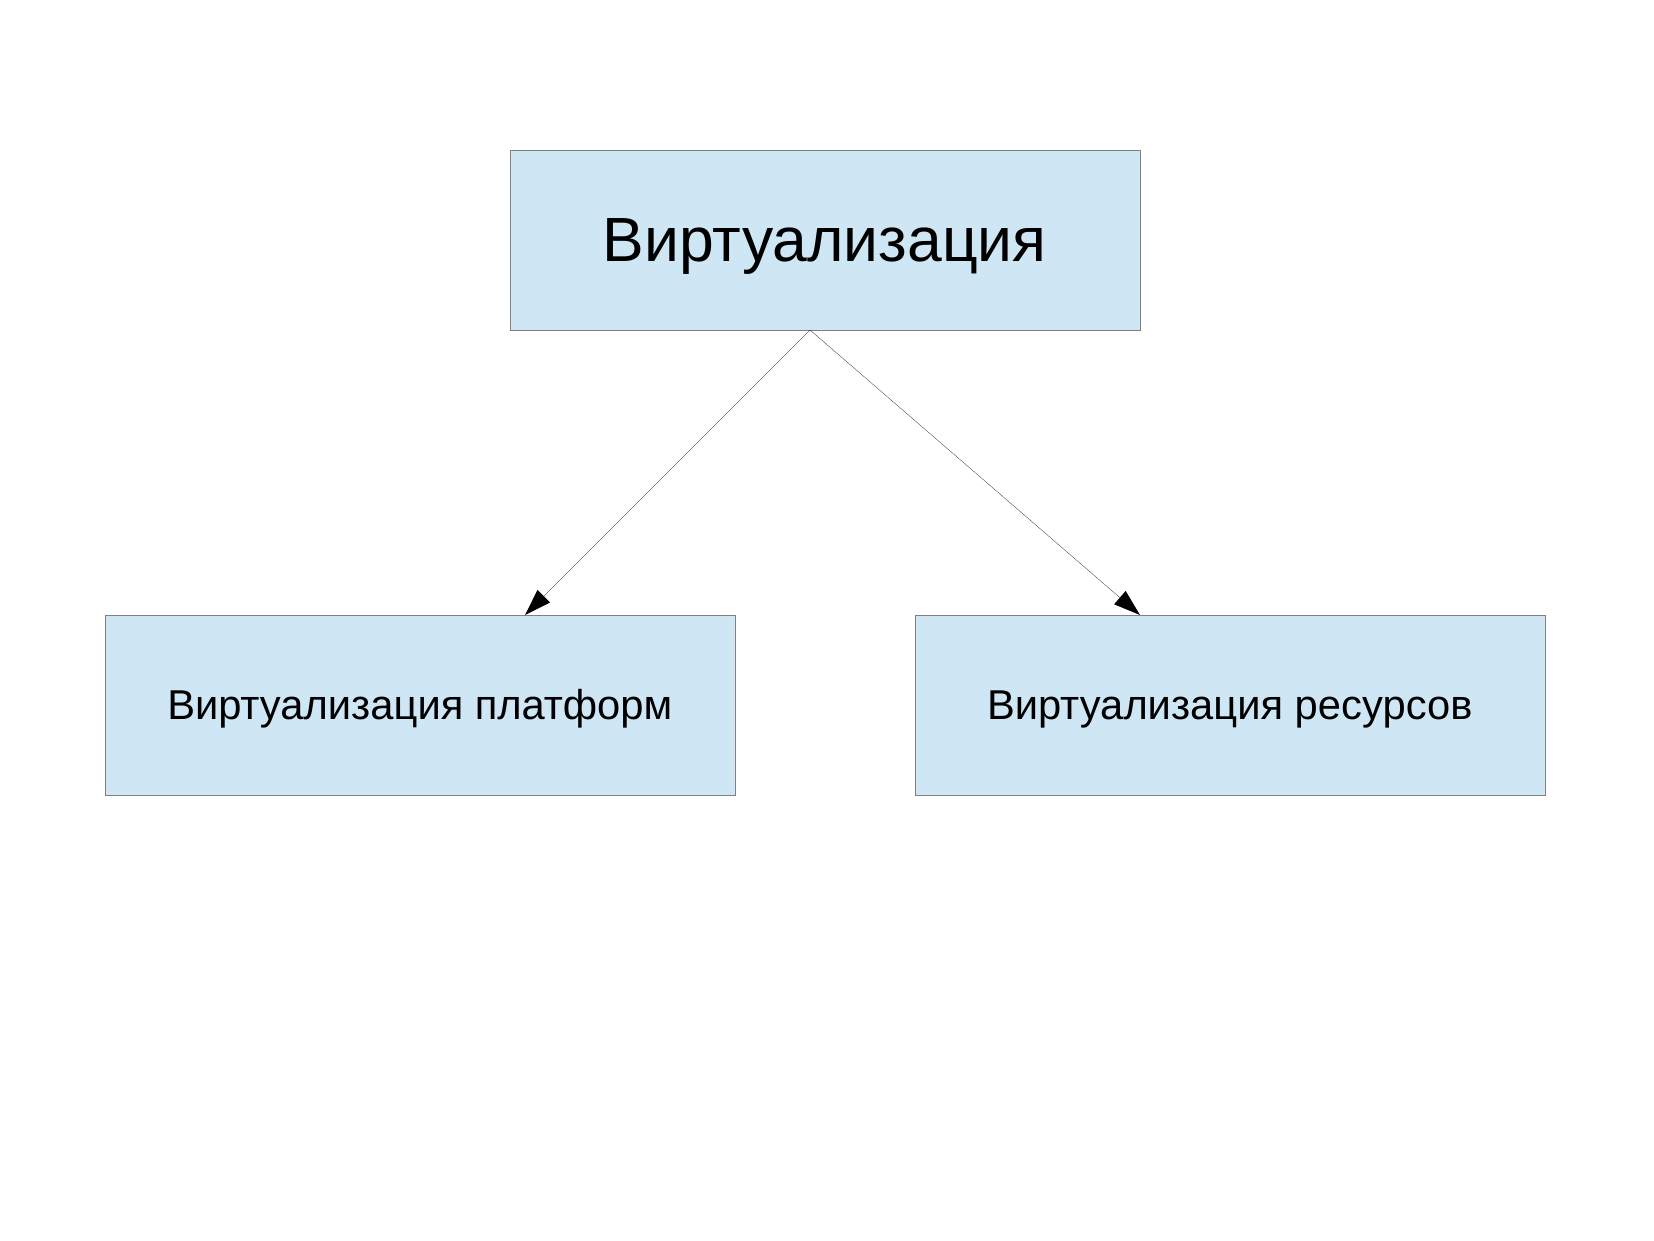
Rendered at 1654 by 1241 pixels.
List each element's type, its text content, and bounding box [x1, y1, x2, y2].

text_box Виртуализация ресурсов [915, 615, 1546, 796]
text_box Виртуализация платформ [105, 615, 736, 796]
text_box Виртуализация [510, 150, 1141, 331]
